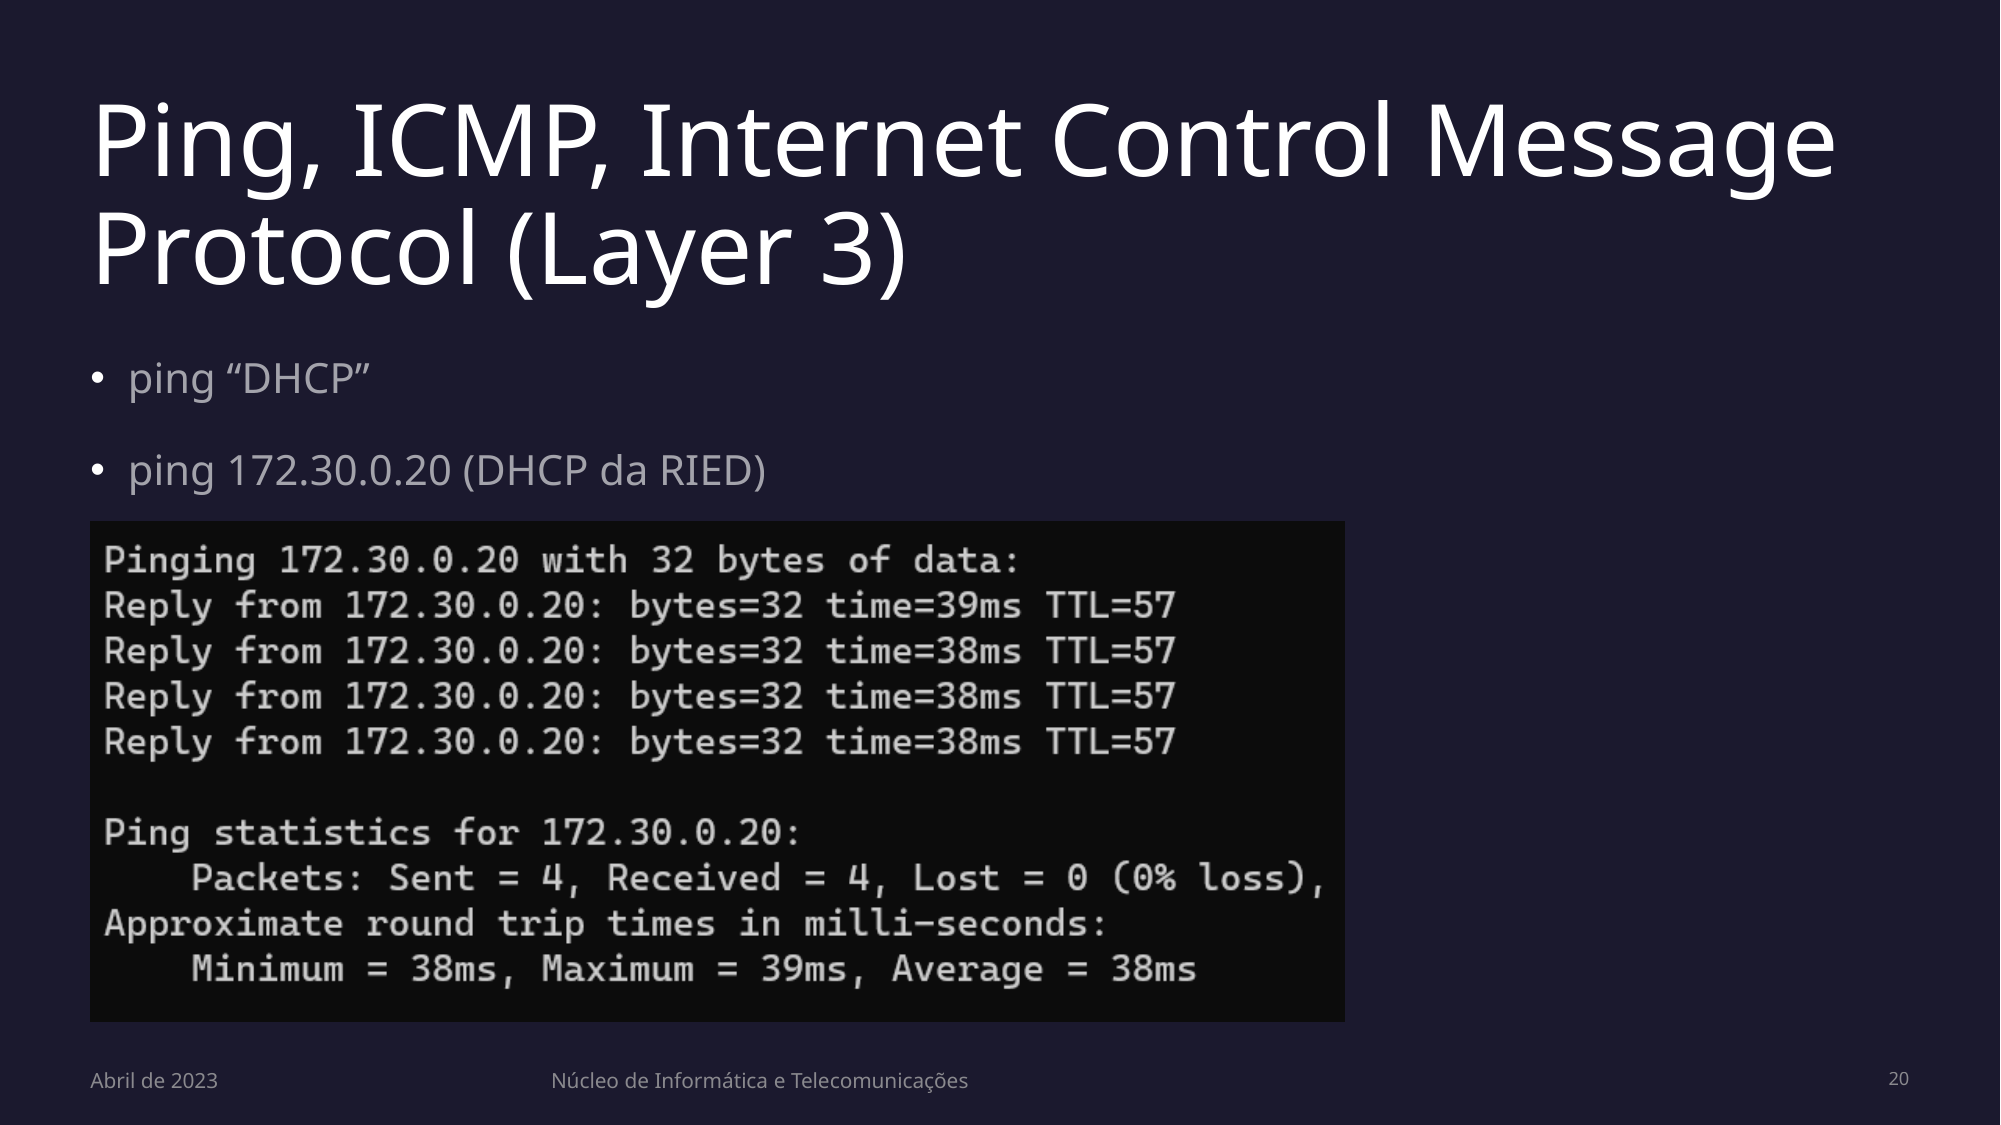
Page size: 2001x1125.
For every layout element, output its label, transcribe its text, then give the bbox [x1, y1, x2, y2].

title Ping, ICMP, Internet Control Message Protocol (Layer 3) [90, 90, 1910, 309]
slide_number Abril de 2023 [90, 1067, 522, 1093]
list ping “DHCP” ping 172.30.0.20 (DHCP da RIED) [90, 346, 1910, 1000]
picture [90, 521, 1345, 1022]
footer Núcleo de Informática e Telecomunicações [551, 1067, 1598, 1093]
slide_number <número> [1632, 1067, 1910, 1093]
